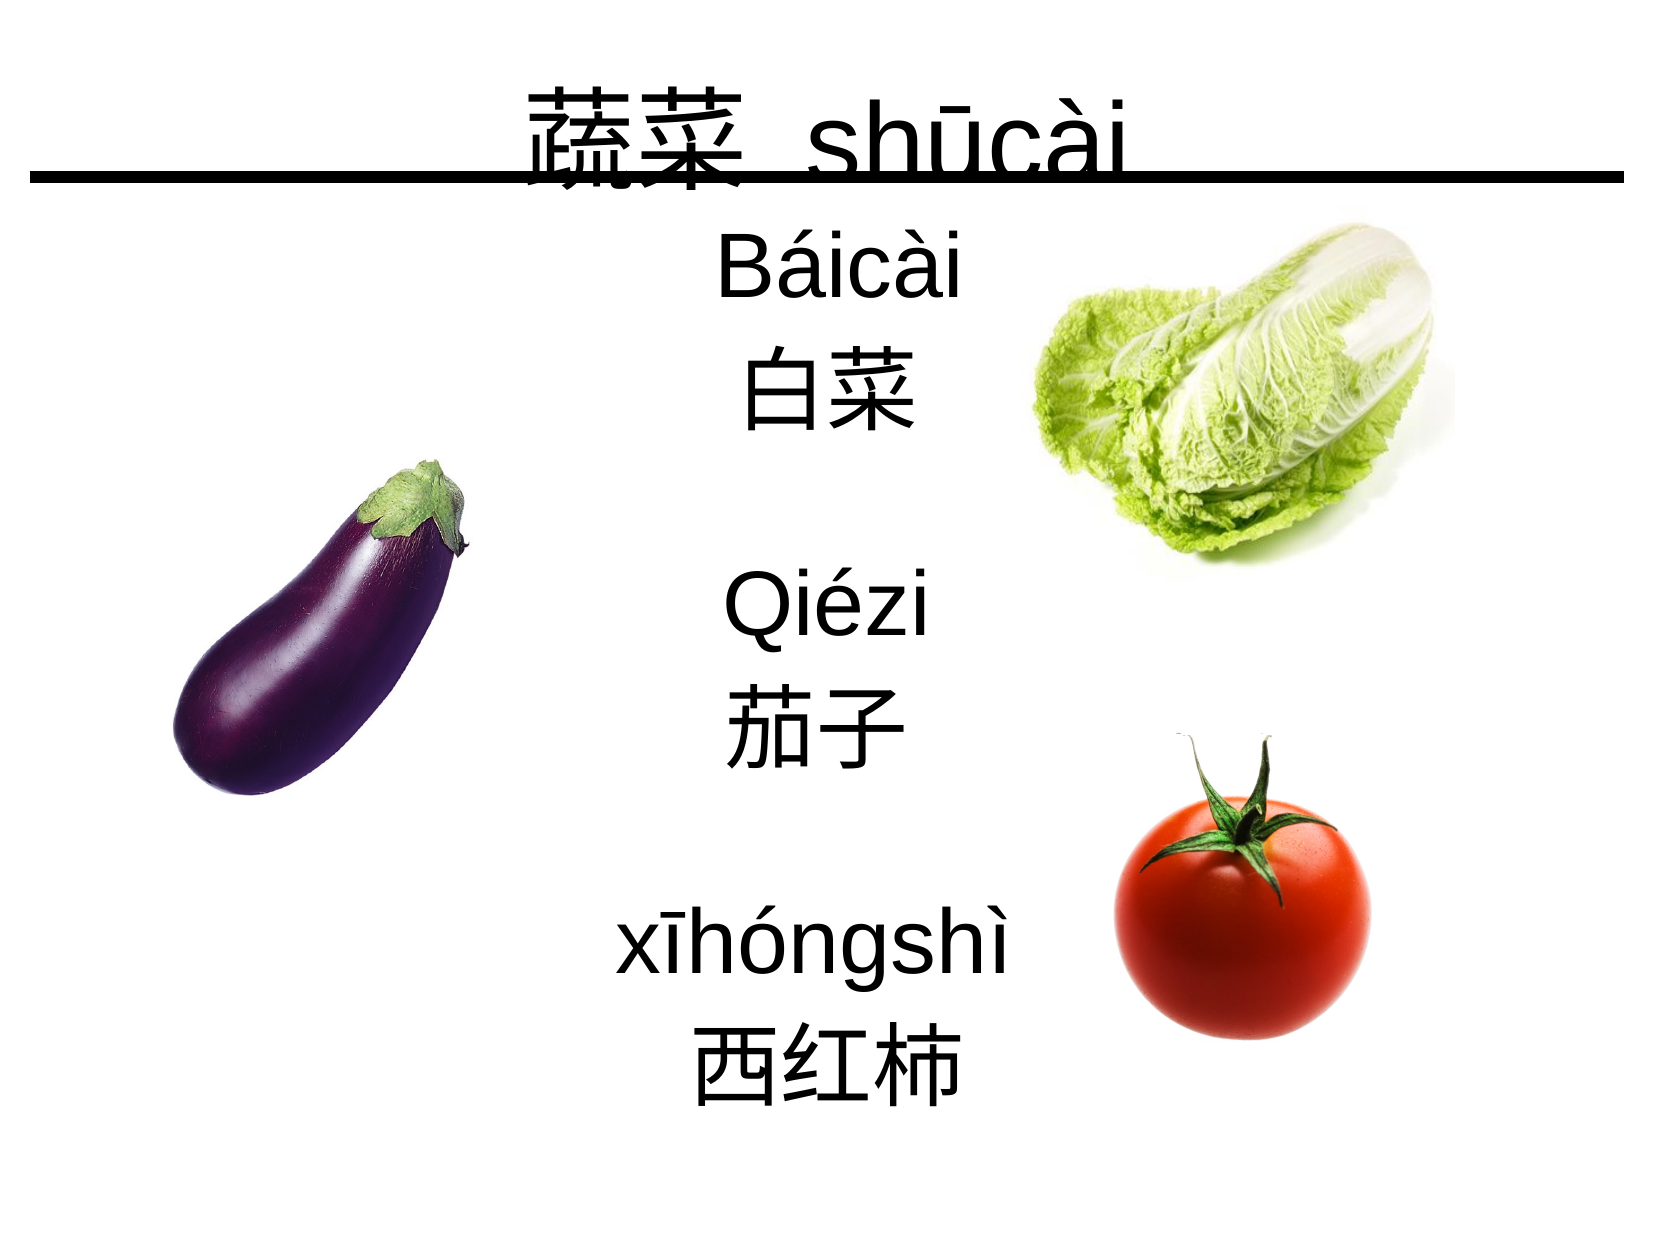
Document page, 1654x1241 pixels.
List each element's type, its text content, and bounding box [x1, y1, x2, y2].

text_box 蔬菜 shūcài [29, 43, 1625, 206]
text_box Báicài 白菜 Qiézi 茄子 xīhóngshì 西红柿 [29, 206, 1625, 1211]
picture [169, 458, 473, 798]
picture [1003, 206, 1455, 582]
picture [1109, 728, 1376, 1043]
